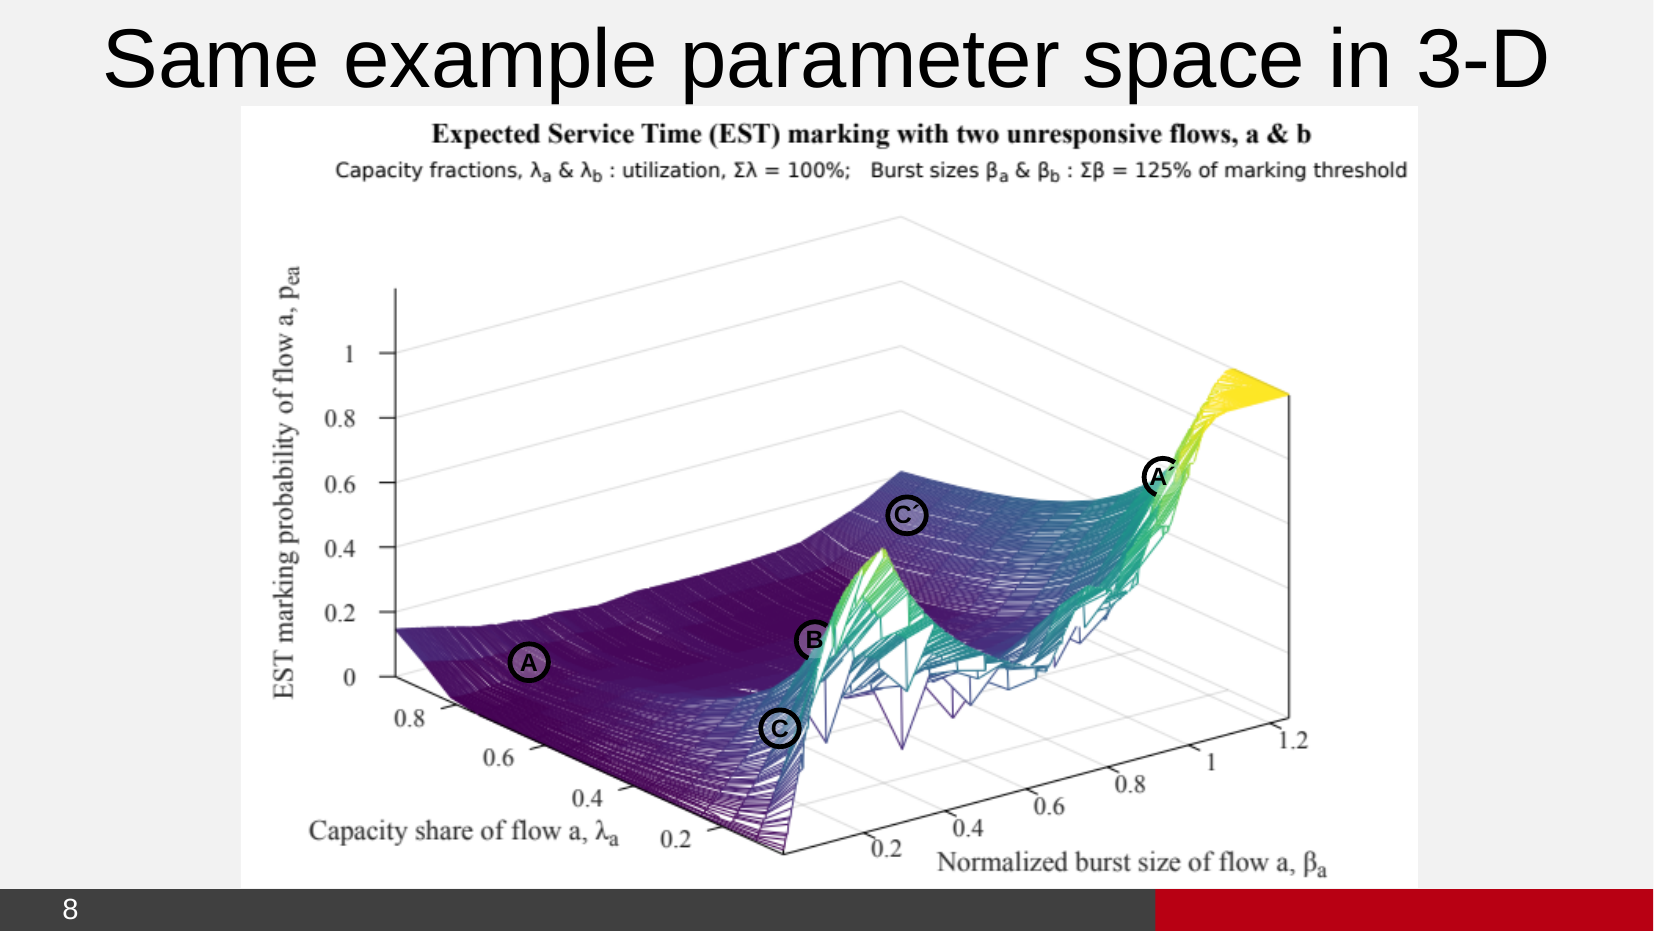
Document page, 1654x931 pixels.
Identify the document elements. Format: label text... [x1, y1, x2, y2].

picture [240, 106, 1418, 888]
text_box C [760, 709, 800, 747]
text_box A [509, 643, 549, 681]
text_box A´ [1143, 458, 1182, 496]
text_box C´ [887, 496, 927, 534]
title Same example parameter space in 3-D [82, 1, 1571, 117]
text_box B [795, 621, 834, 659]
